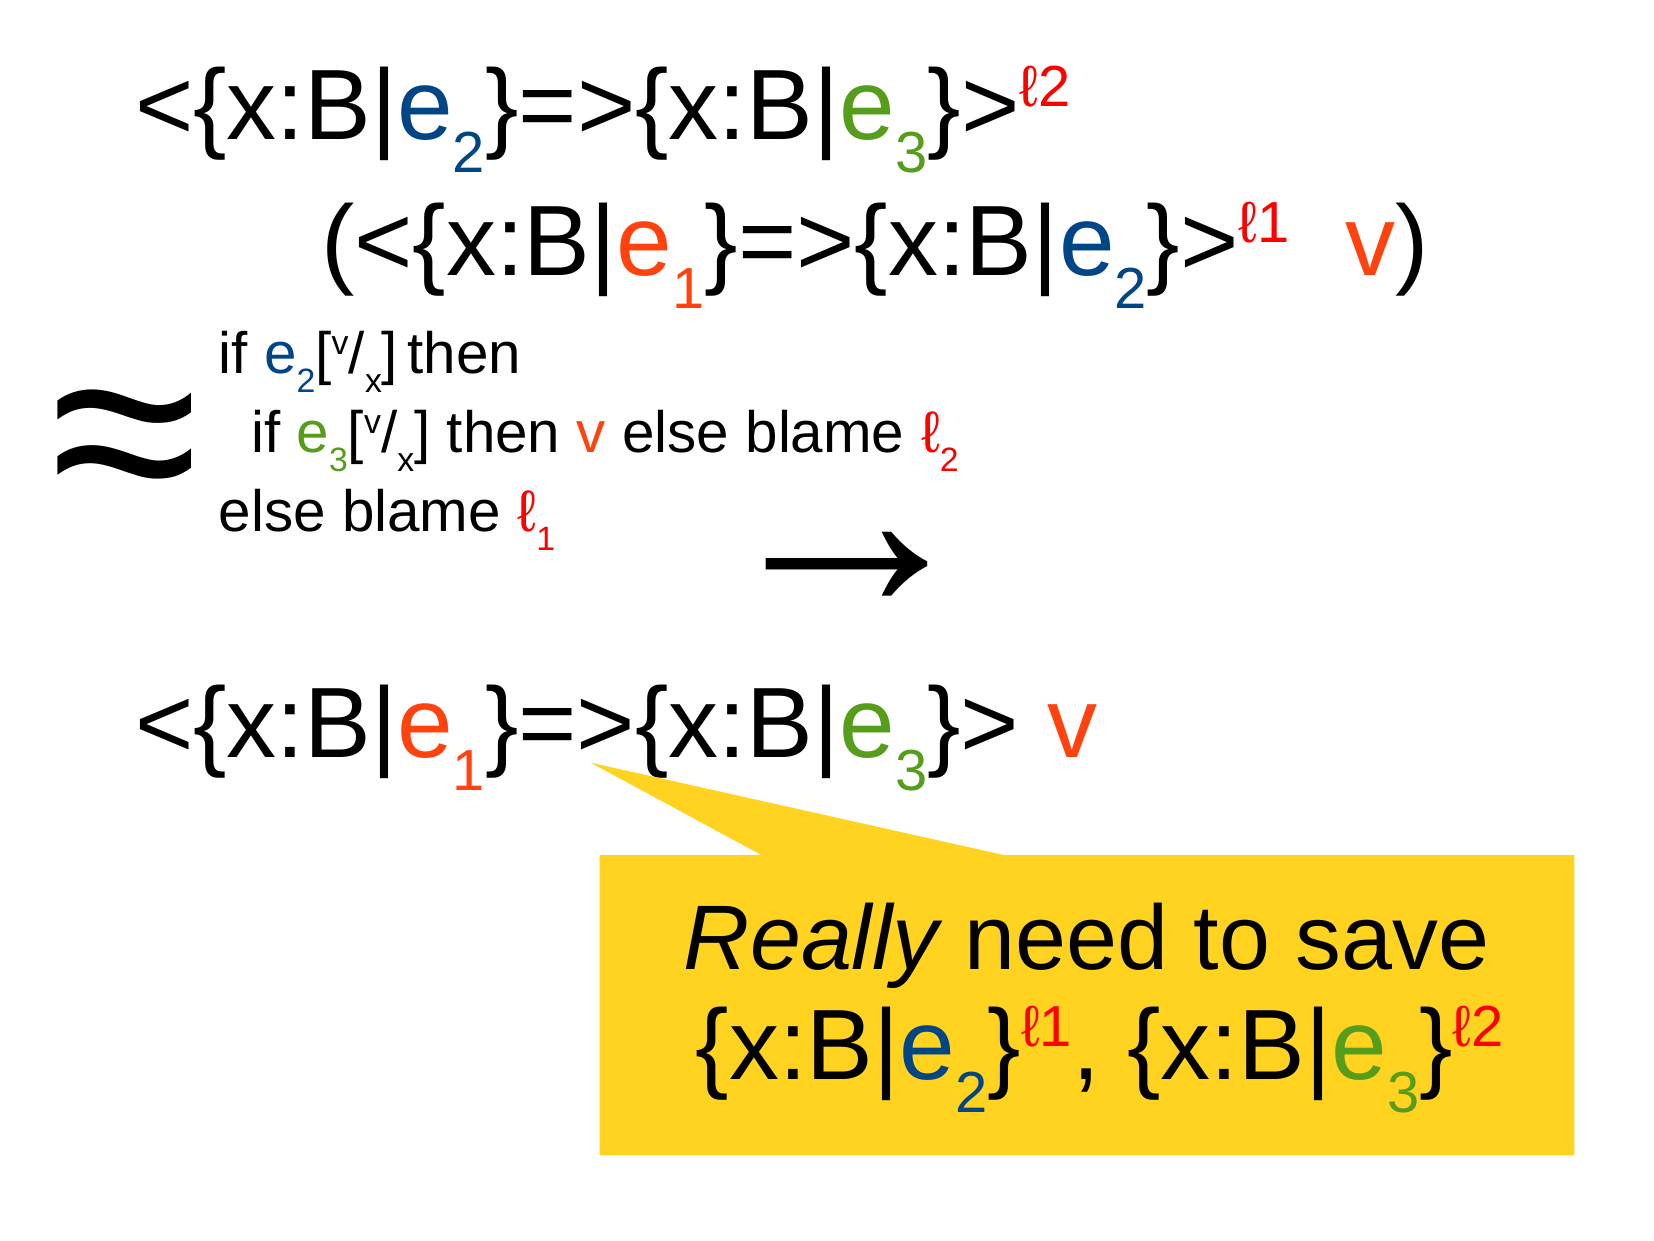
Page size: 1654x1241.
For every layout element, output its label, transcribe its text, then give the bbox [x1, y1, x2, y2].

text_box if e2[v/x] then if e3[v/x] then v else blame ℓ2 else blame ℓ1 [253, 313, 1065, 566]
subtitle <{x:B|e2}=>{x:B|e3}>ℓ2 (<{x:B|e1}=>{x:B|e2}>ℓ1 v) → <{x:B|e1}=>{x:B|e3}> v [134, 41, 1560, 811]
text_box Really need to save {x:B|e2}ℓ1, {x:B|e3}ℓ2 [590, 762, 1575, 1156]
text_box ≈ [0, 199, 253, 661]
